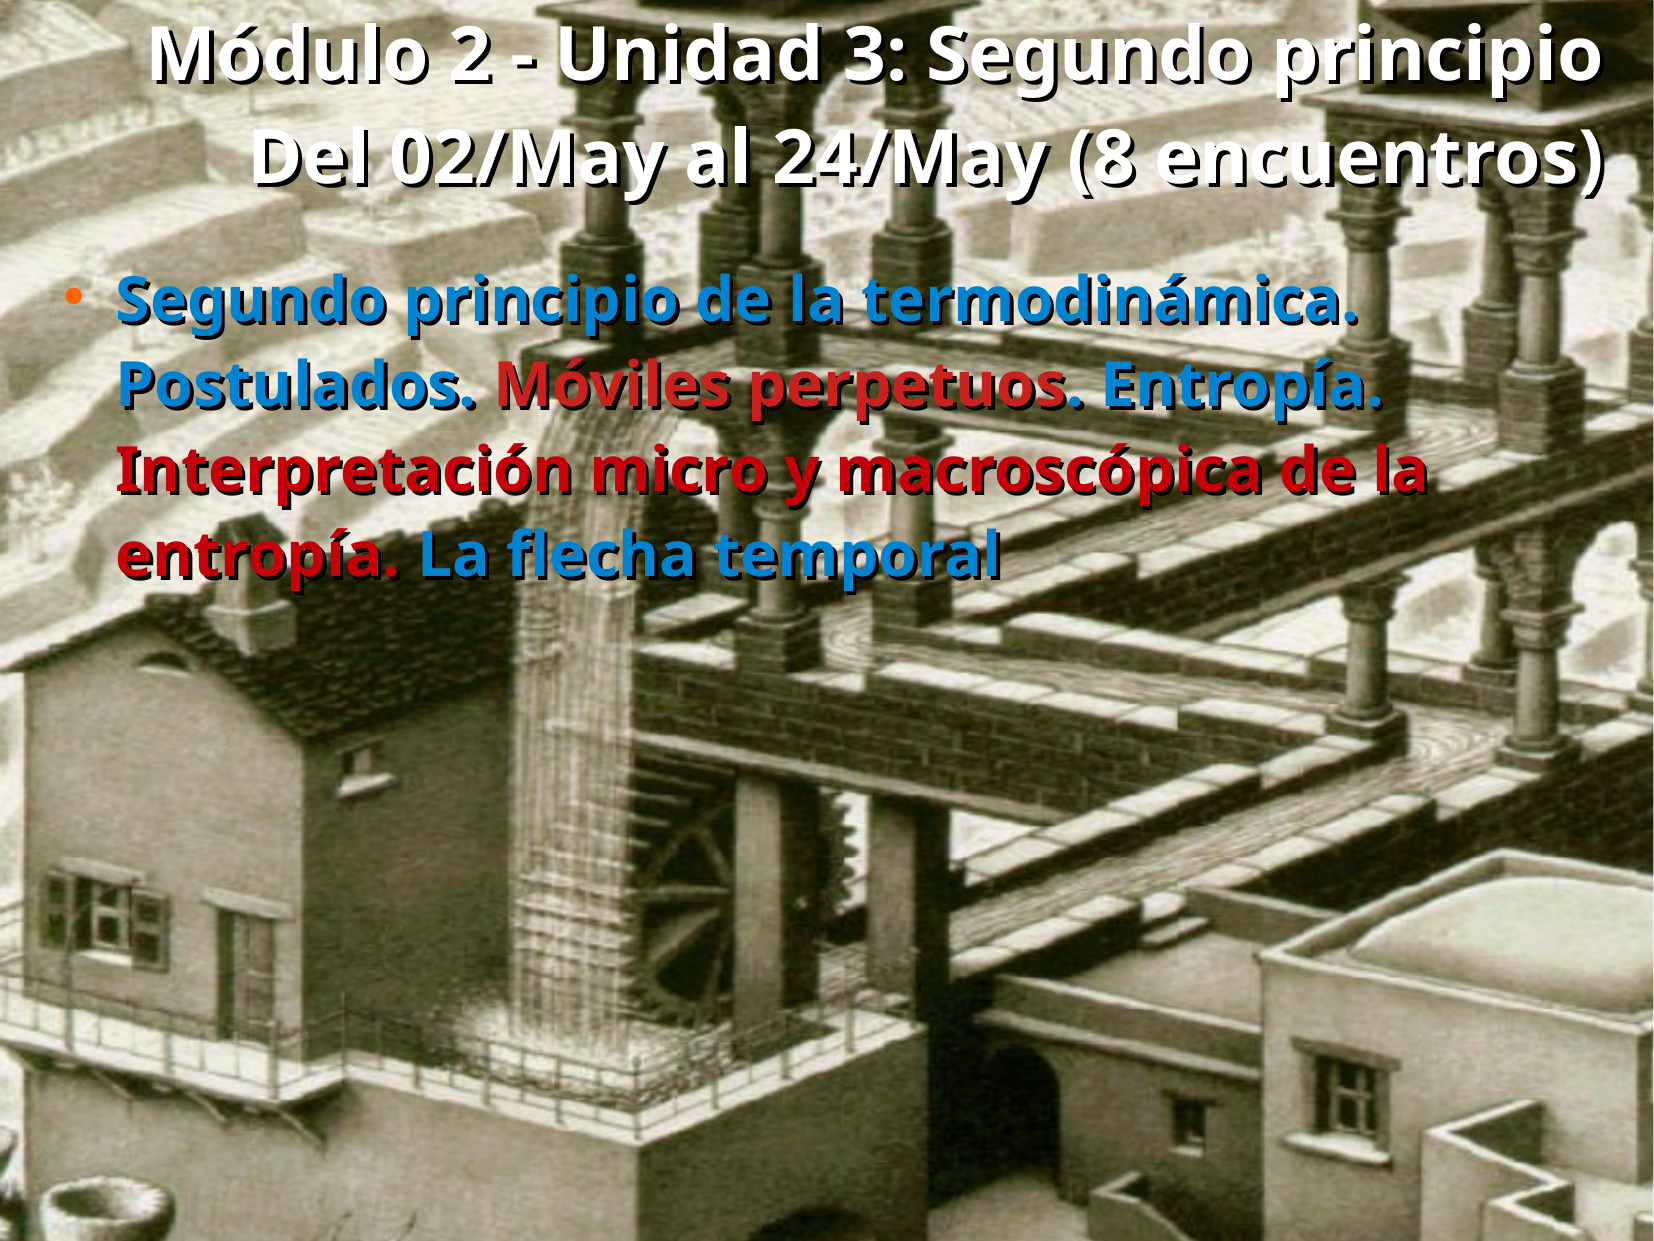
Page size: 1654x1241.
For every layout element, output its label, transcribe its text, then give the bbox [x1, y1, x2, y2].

list Segundo principio de la termodinámica. Postulados. Móviles perpetuos. Entropía. Interpretación micro y macroscópica de la entropía. La flecha temporal [45, 255, 1606, 1156]
title Módulo 2 - Unidad 3: Segundo principio Del 02/May al 24/May (8 encuentros) [45, 11, 1606, 195]
picture [0, 0, 1654, 1241]
